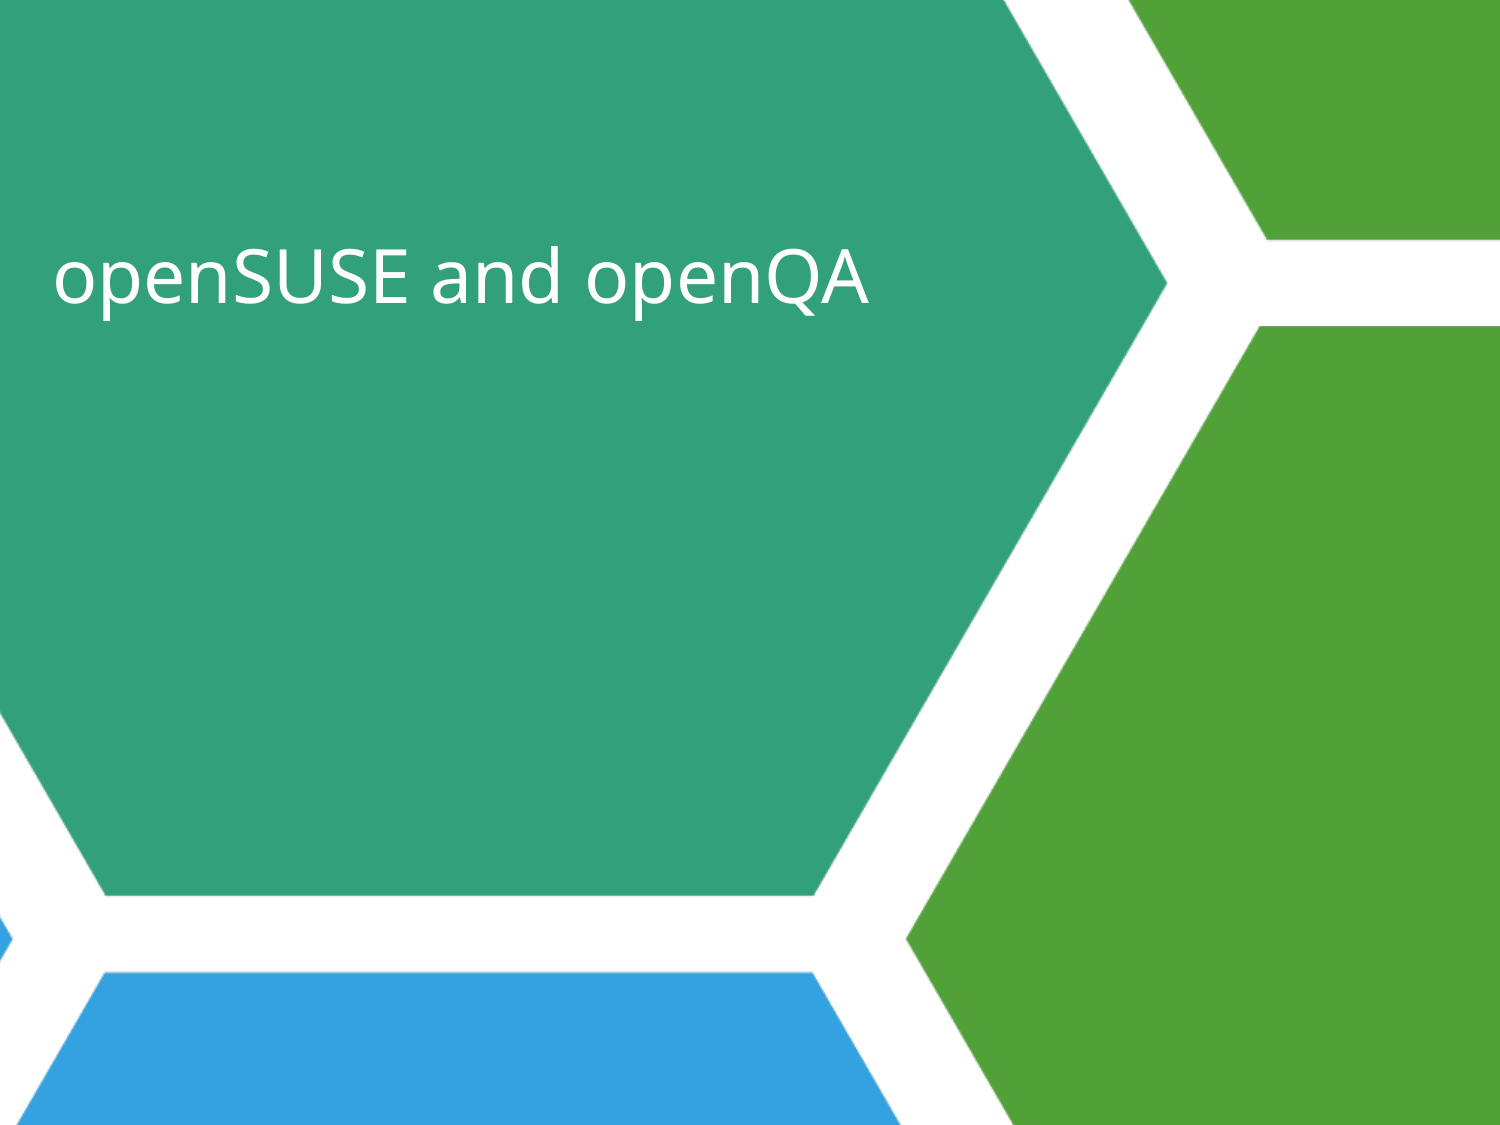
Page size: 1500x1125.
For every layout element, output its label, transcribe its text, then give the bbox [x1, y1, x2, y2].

picture [0, 0, 1500, 1125]
title openSUSE and openQA [52, 147, 1099, 401]
